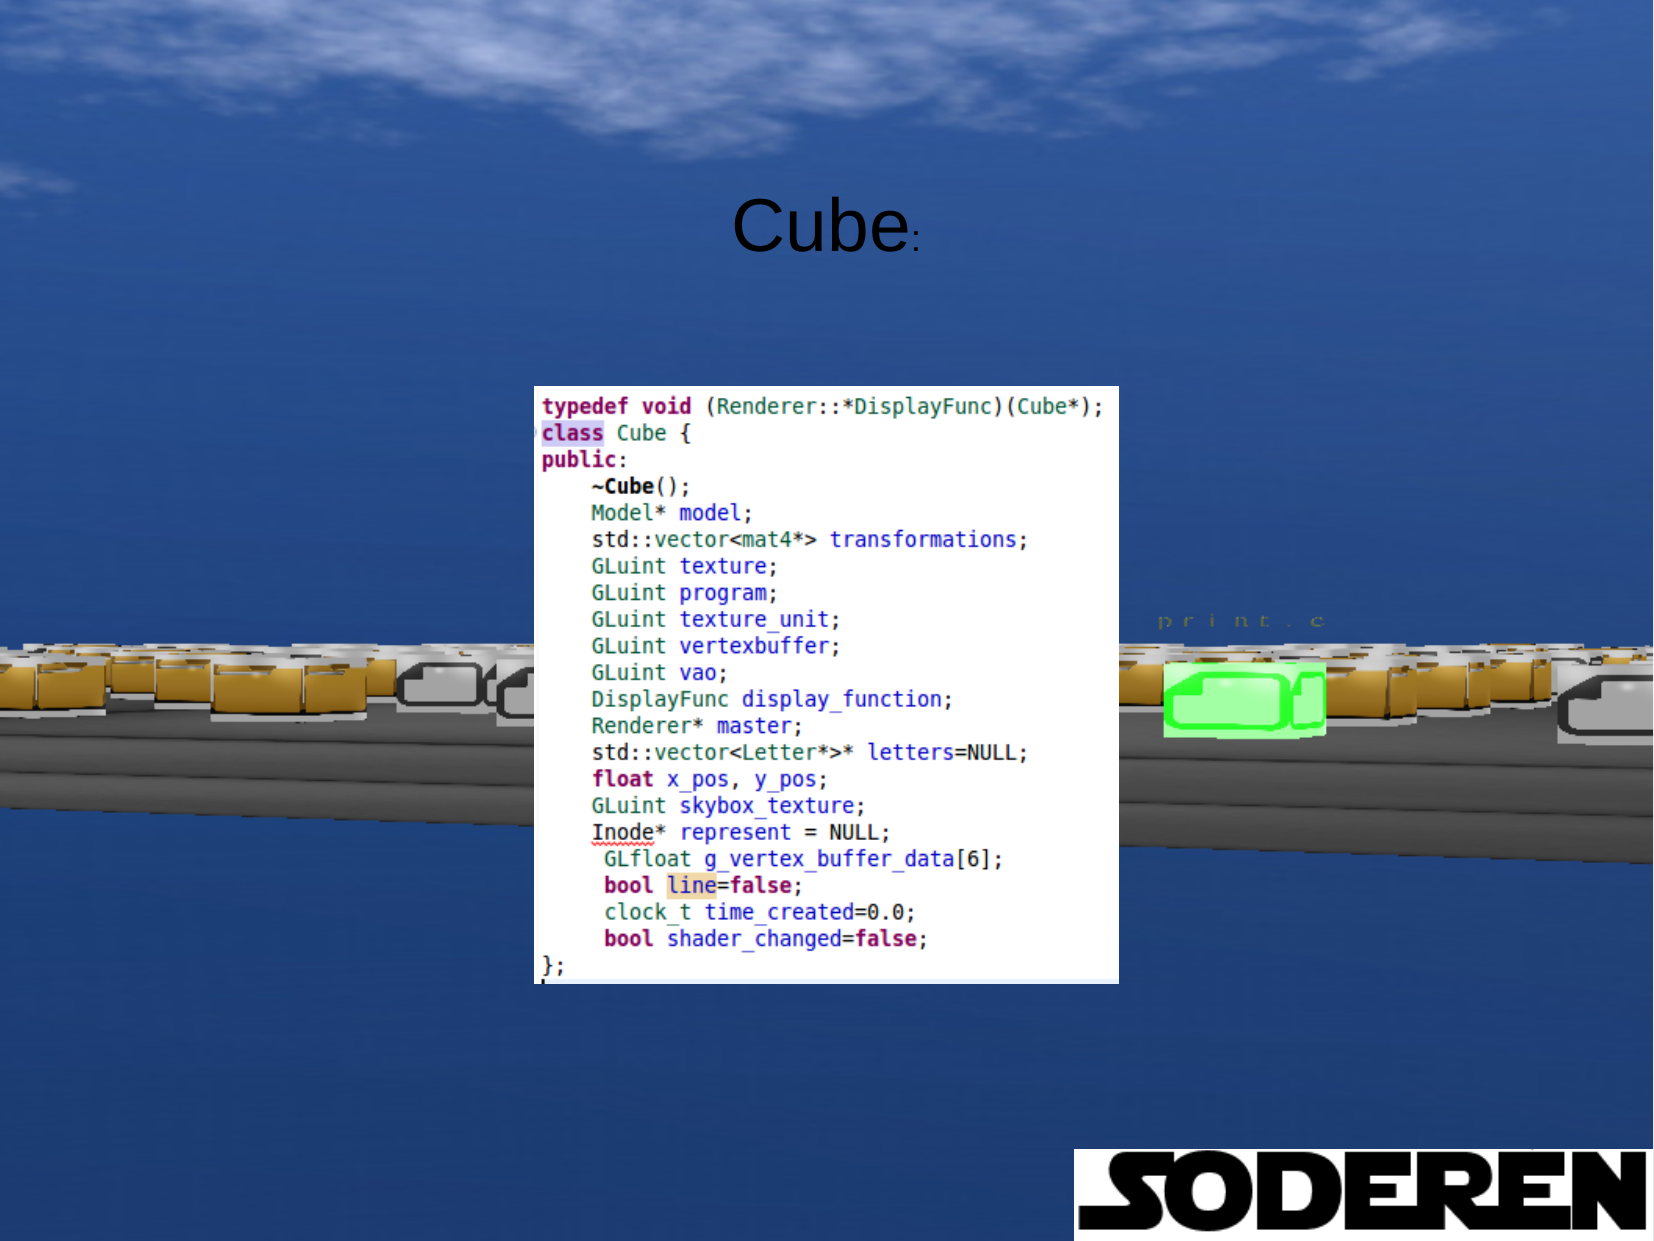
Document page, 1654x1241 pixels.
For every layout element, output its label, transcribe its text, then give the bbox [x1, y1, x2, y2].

text_box Cube: [716, 176, 937, 275]
picture [0, 0, 1654, 1241]
